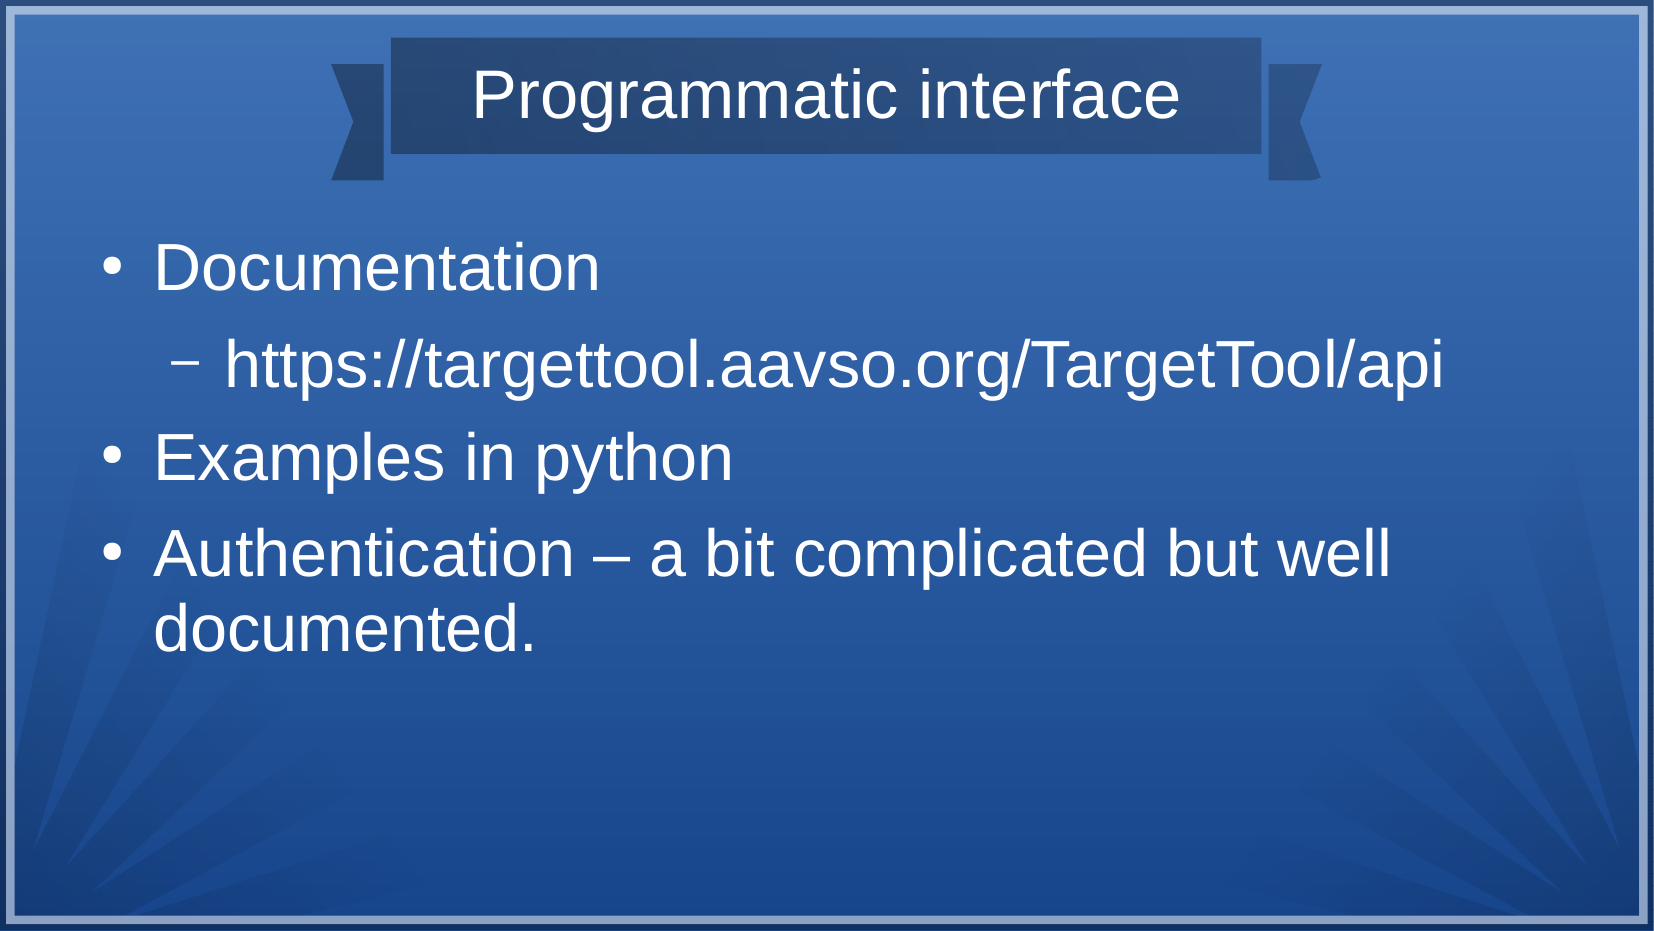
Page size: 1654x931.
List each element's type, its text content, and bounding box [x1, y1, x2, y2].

list Documentation https://targettool.aavso.org/TargetTool/api Examples in python Authentication – a bit complicated but well documented. [82, 230, 1571, 854]
title Programmatic interface [389, 35, 1264, 154]
